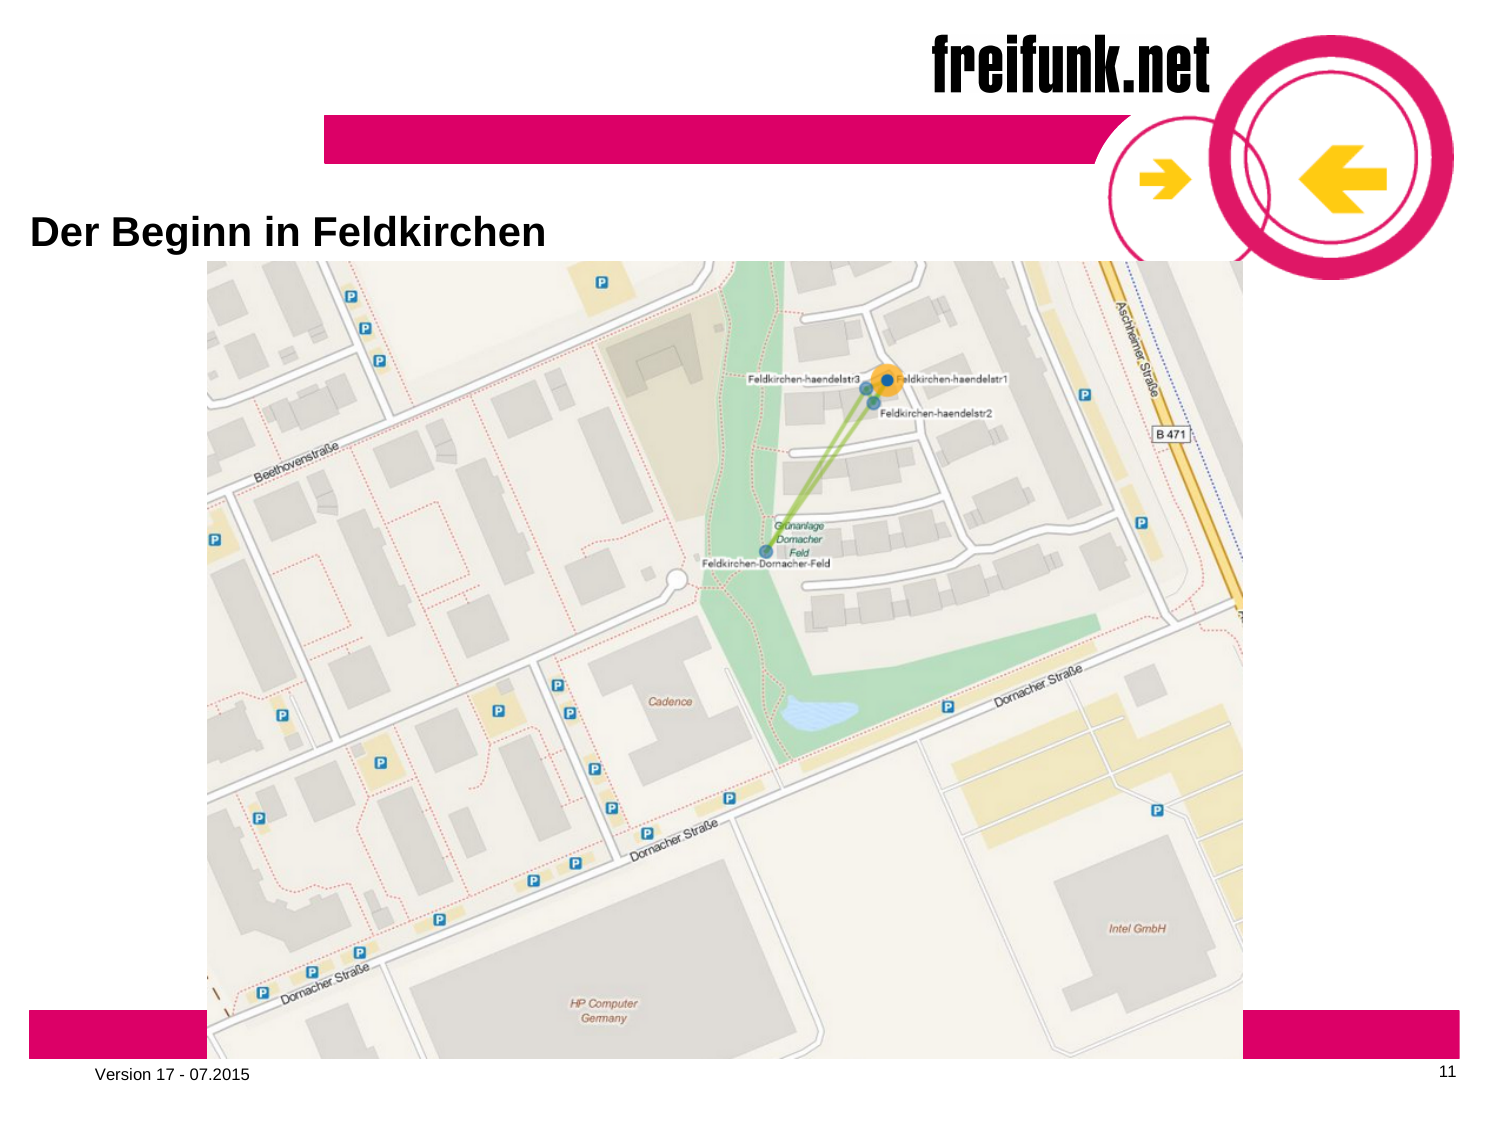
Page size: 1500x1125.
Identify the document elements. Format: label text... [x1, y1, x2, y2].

text_box Der Beginn in Feldkirchen [29, 205, 1022, 273]
picture [207, 34, 1454, 1059]
